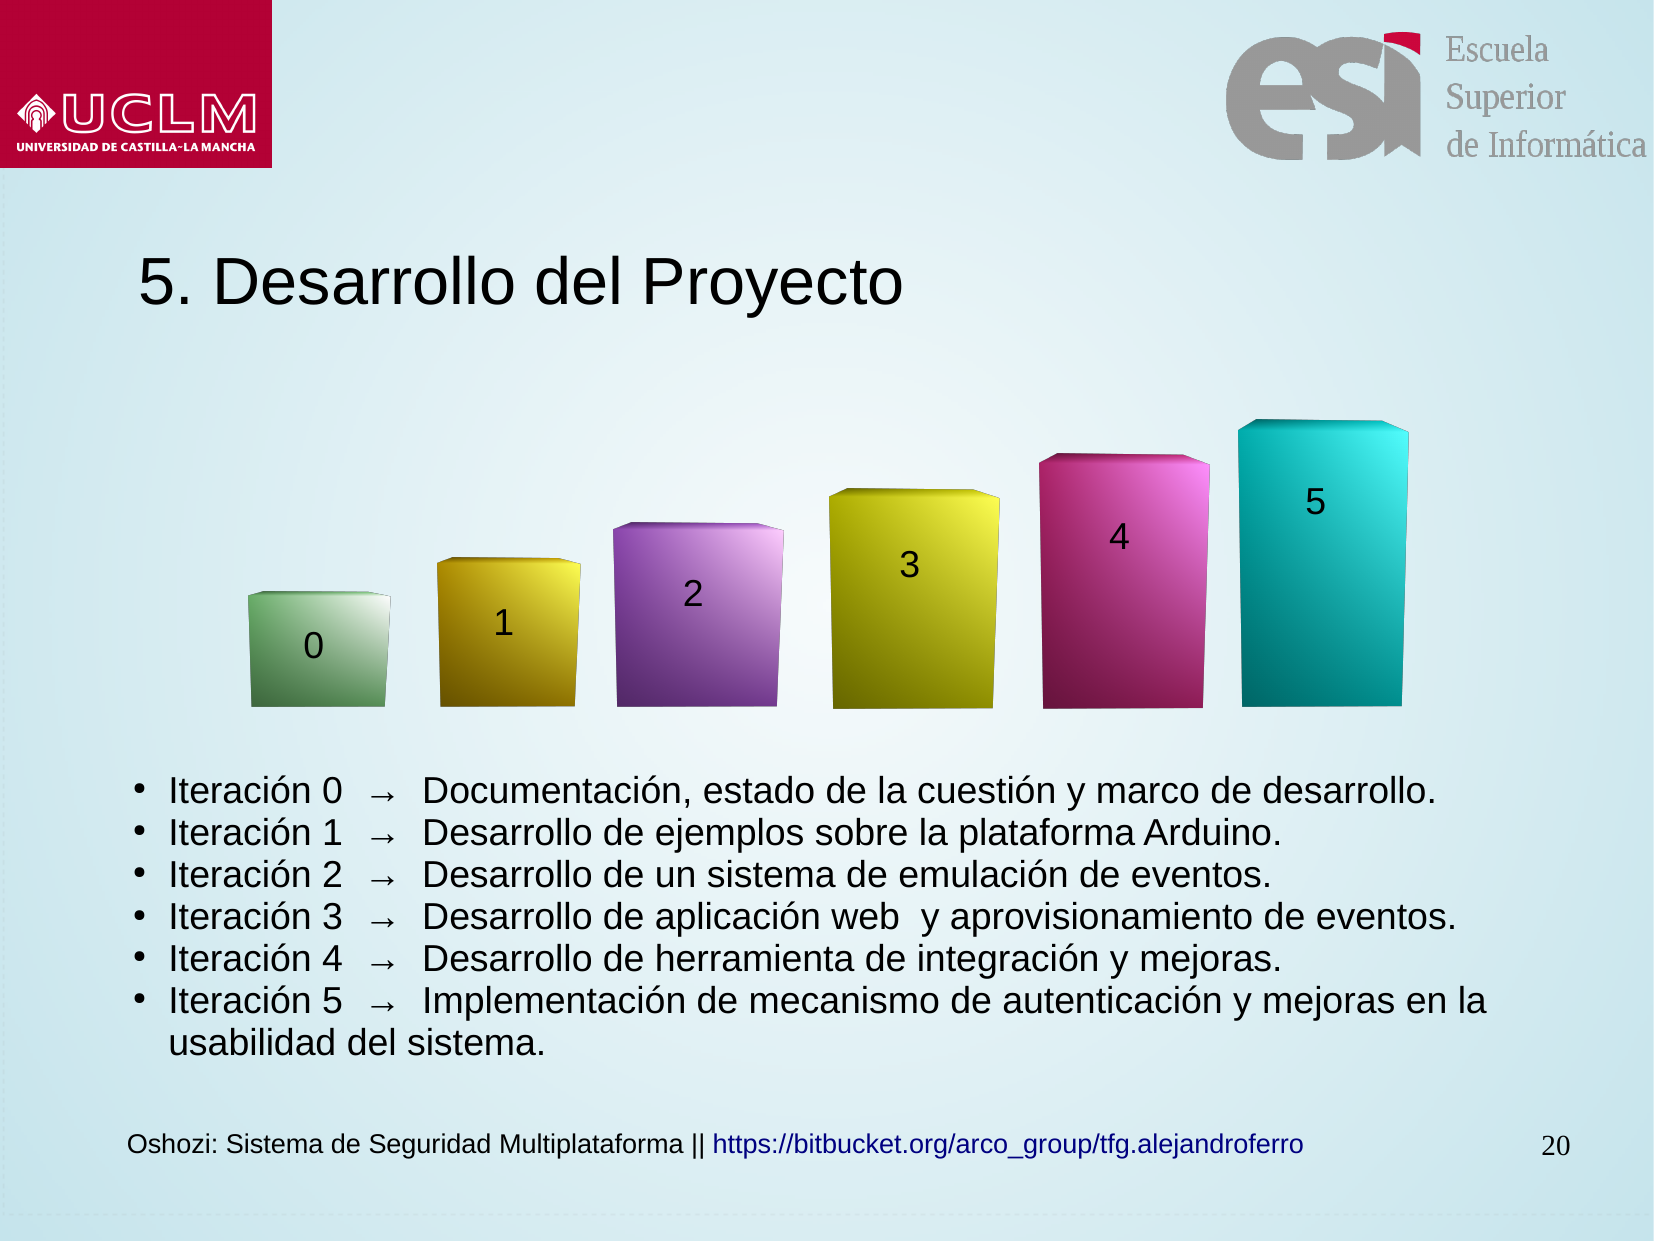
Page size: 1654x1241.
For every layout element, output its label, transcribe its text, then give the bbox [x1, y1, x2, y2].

text_box 5 [1290, 473, 1361, 561]
text_box 3 [884, 536, 955, 624]
text_box 1 [478, 593, 549, 681]
text_box 4 [1094, 507, 1165, 595]
text_box 5. Desarrollo del Proyecto [124, 236, 1128, 343]
text_box 2 [668, 565, 739, 653]
text_box Iteración 0 → Documentación, estado de la cuestión y marco de desarrollo. Iteración 1 → Desarrollo de ejemplos sobre la plataforma Arduino. Iteración 2 → Desarrollo de un sistema de emulación de eventos. Iteración 3 → Desarrollo de aplicación web y aprovisionamiento de eventos. Iteración 4 → Desarrollo de herramienta de integración y mejoras. Iteración 5 → Implementación de mecanismo de autenticación y mejoras en la usabilidad del sistema. [118, 761, 1571, 1105]
text_box 0 [288, 616, 359, 704]
text_box Oshozi: Sistema de Seguridad Multiplataforma || https://bitbucket.org/arco_group/tfg.alejandroferro [112, 1112, 1625, 1170]
picture [0, 0, 1654, 1241]
